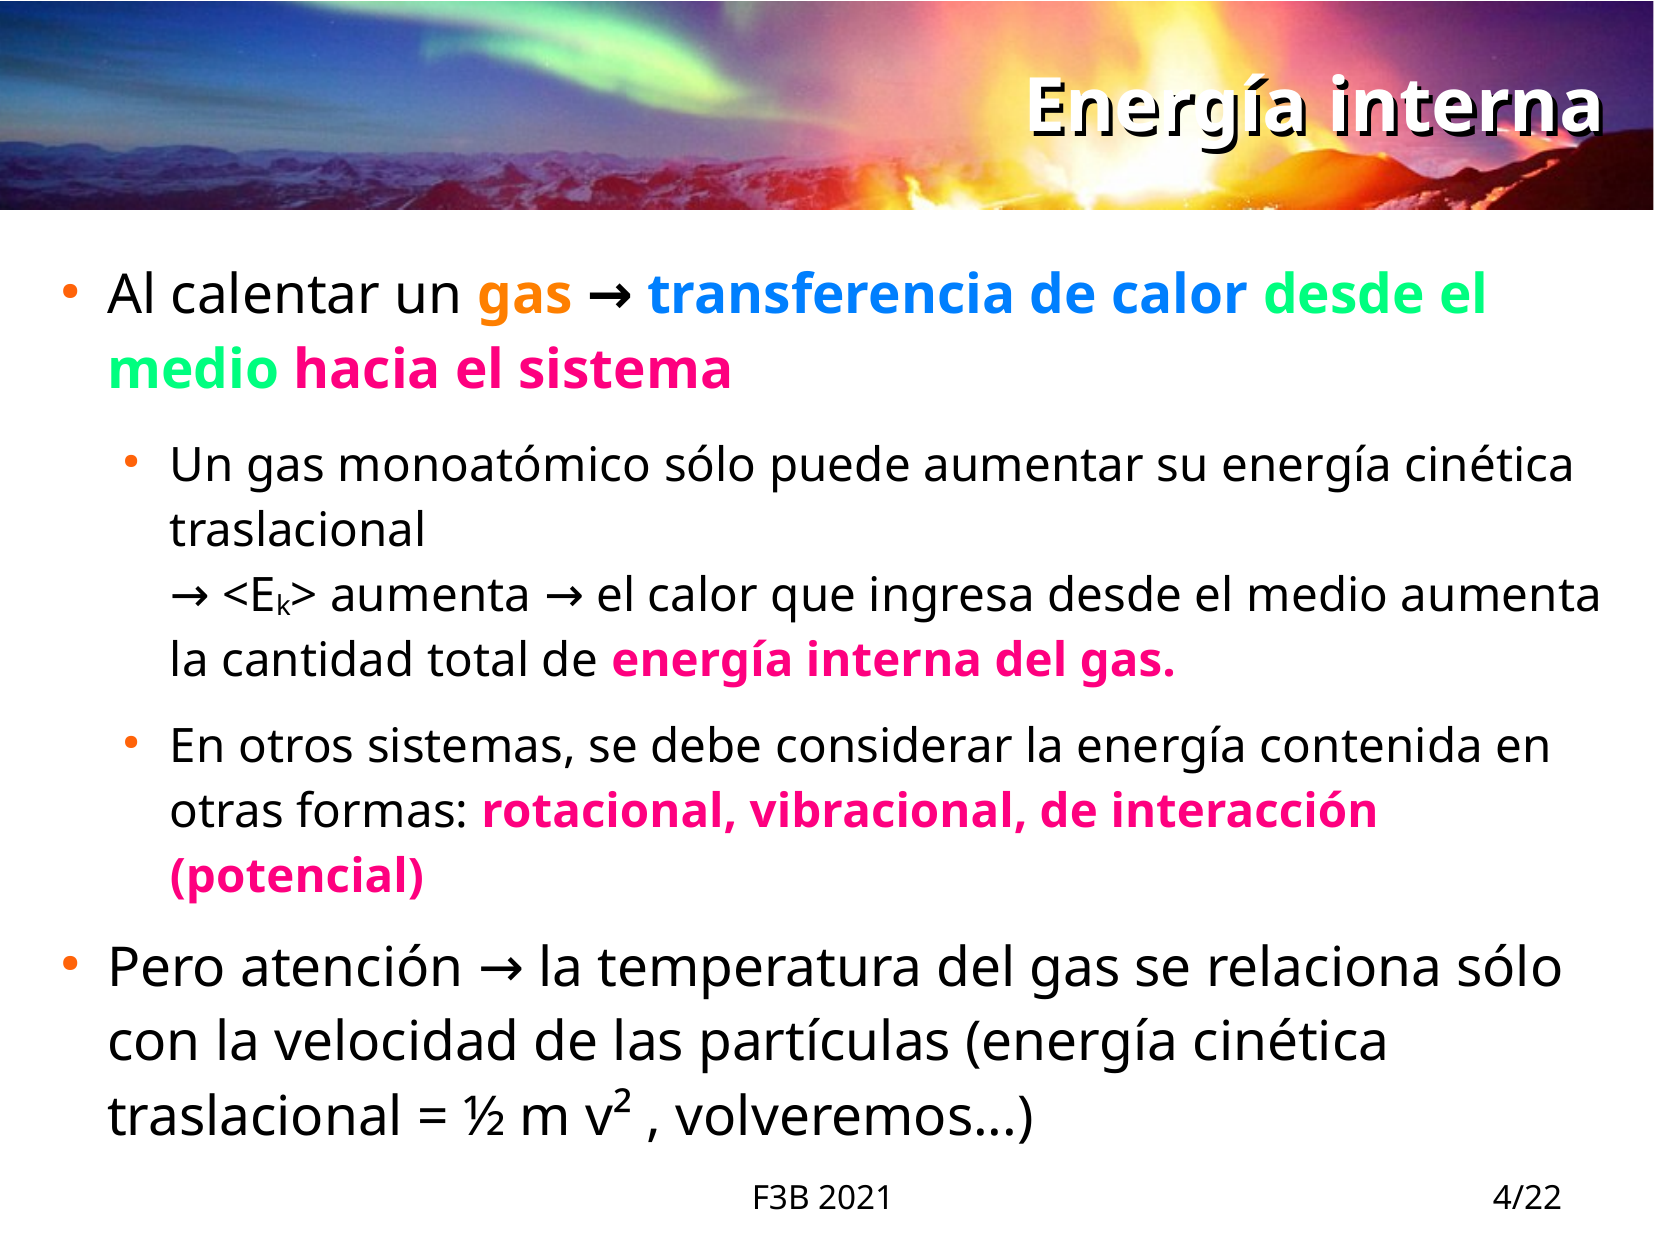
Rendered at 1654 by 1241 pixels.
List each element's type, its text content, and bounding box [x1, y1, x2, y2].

title Energía interna [45, 15, 1606, 191]
list Al calentar un gas → transferencia de calor desde el medio hacia el sistema Un gas monoatómico sólo puede aumentar su energía cinética traslacional → <Ek> aumenta → el calor que ingresa desde el medio aumenta la cantidad total de energía interna del gas. En otros sistemas, se debe considerar la energía contenida en otras formas: rotacional, vibracional, de interacción (potencial) Pero atención → la temperatura del gas se relaciona sólo con la velocidad de las partículas (energía cinética traslacional = ½ m v² , volveremos...) [45, 255, 1606, 1156]
picture [0, 1, 1654, 210]
